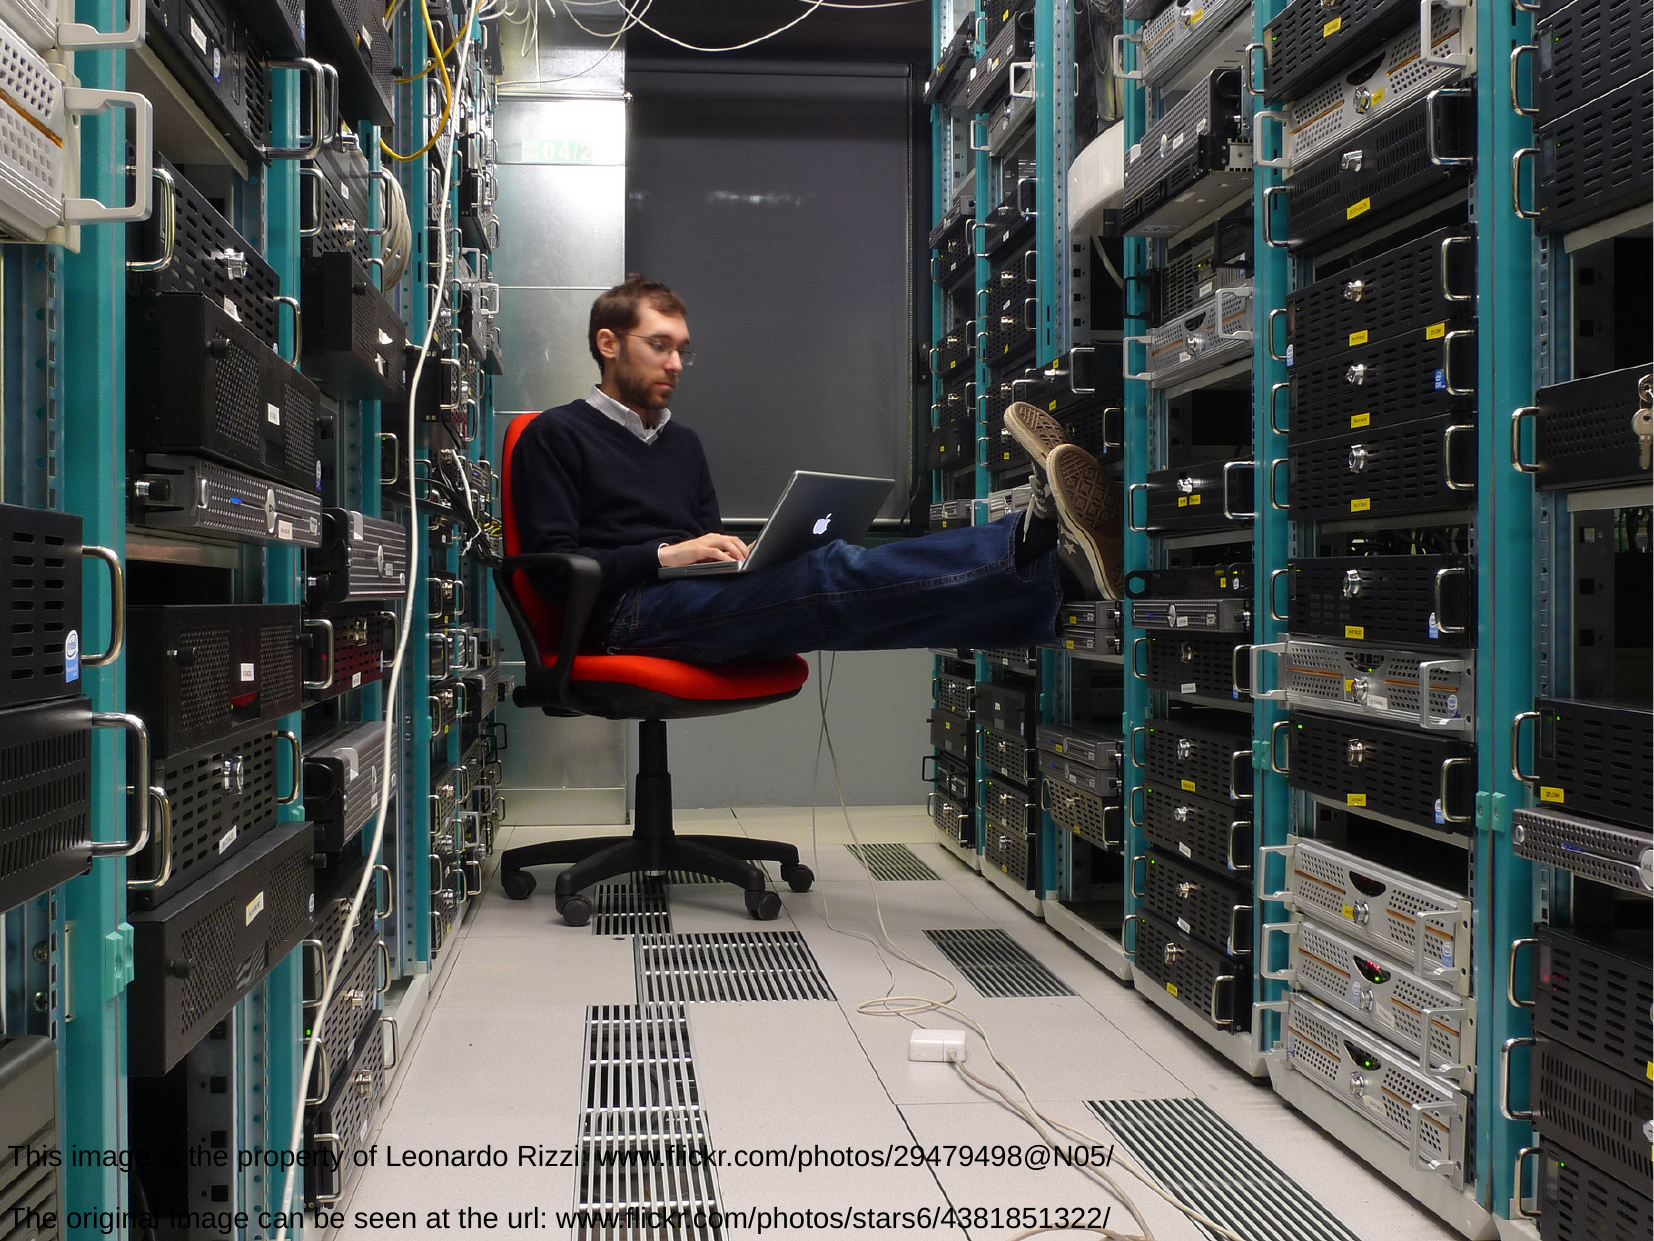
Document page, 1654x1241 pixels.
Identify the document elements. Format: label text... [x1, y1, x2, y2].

picture [0, 0, 1654, 1241]
list This image is the property of Leonardo Rizzi: www.flickr.com/photos/29479498@N05/ The original Image can be seen at the url: www.flickr.com/photos/stars6/4381851322/ [0, 1015, 1426, 1241]
